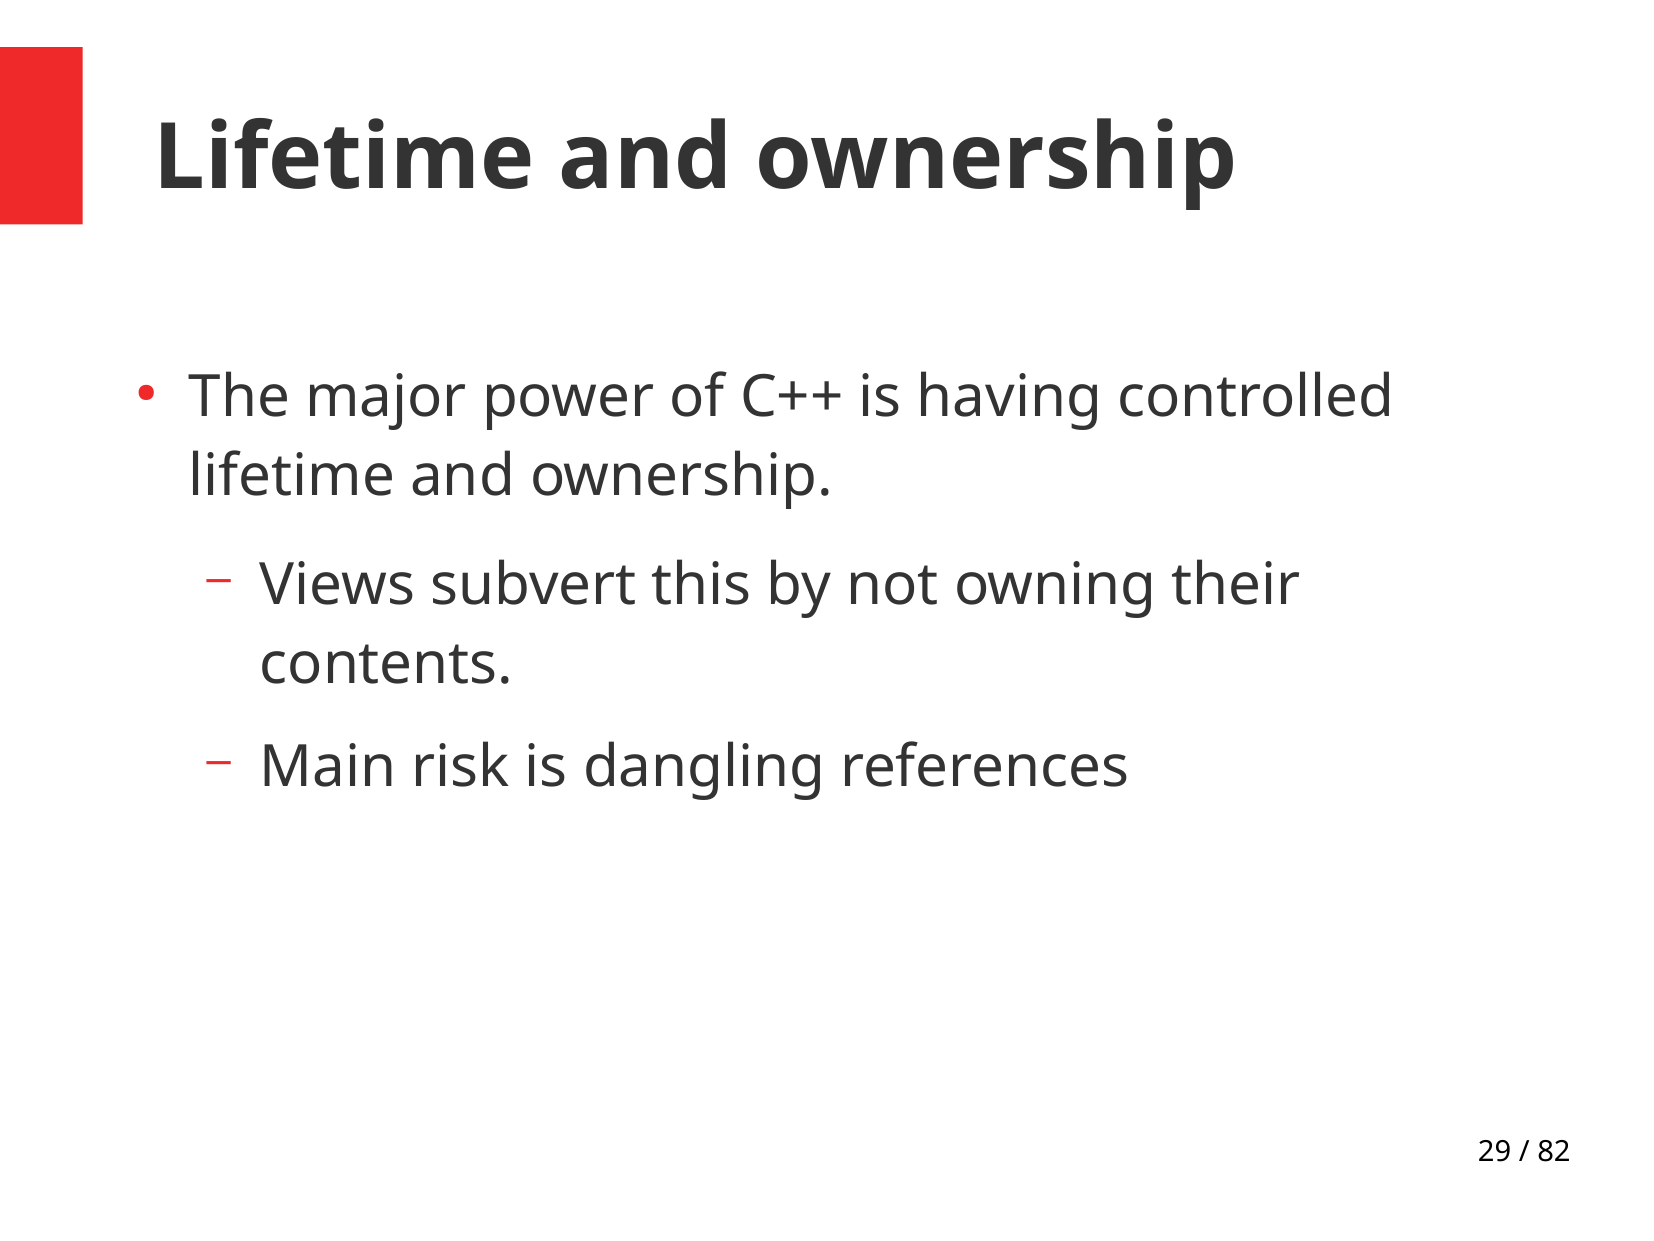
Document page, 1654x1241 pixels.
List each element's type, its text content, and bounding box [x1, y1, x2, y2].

title Lifetime and ownership [118, 49, 1571, 257]
list The major power of C++ is having controlled lifetime and ownership. Views subvert this by not owning their contents. Main risk is dangling references [118, 354, 1536, 1074]
